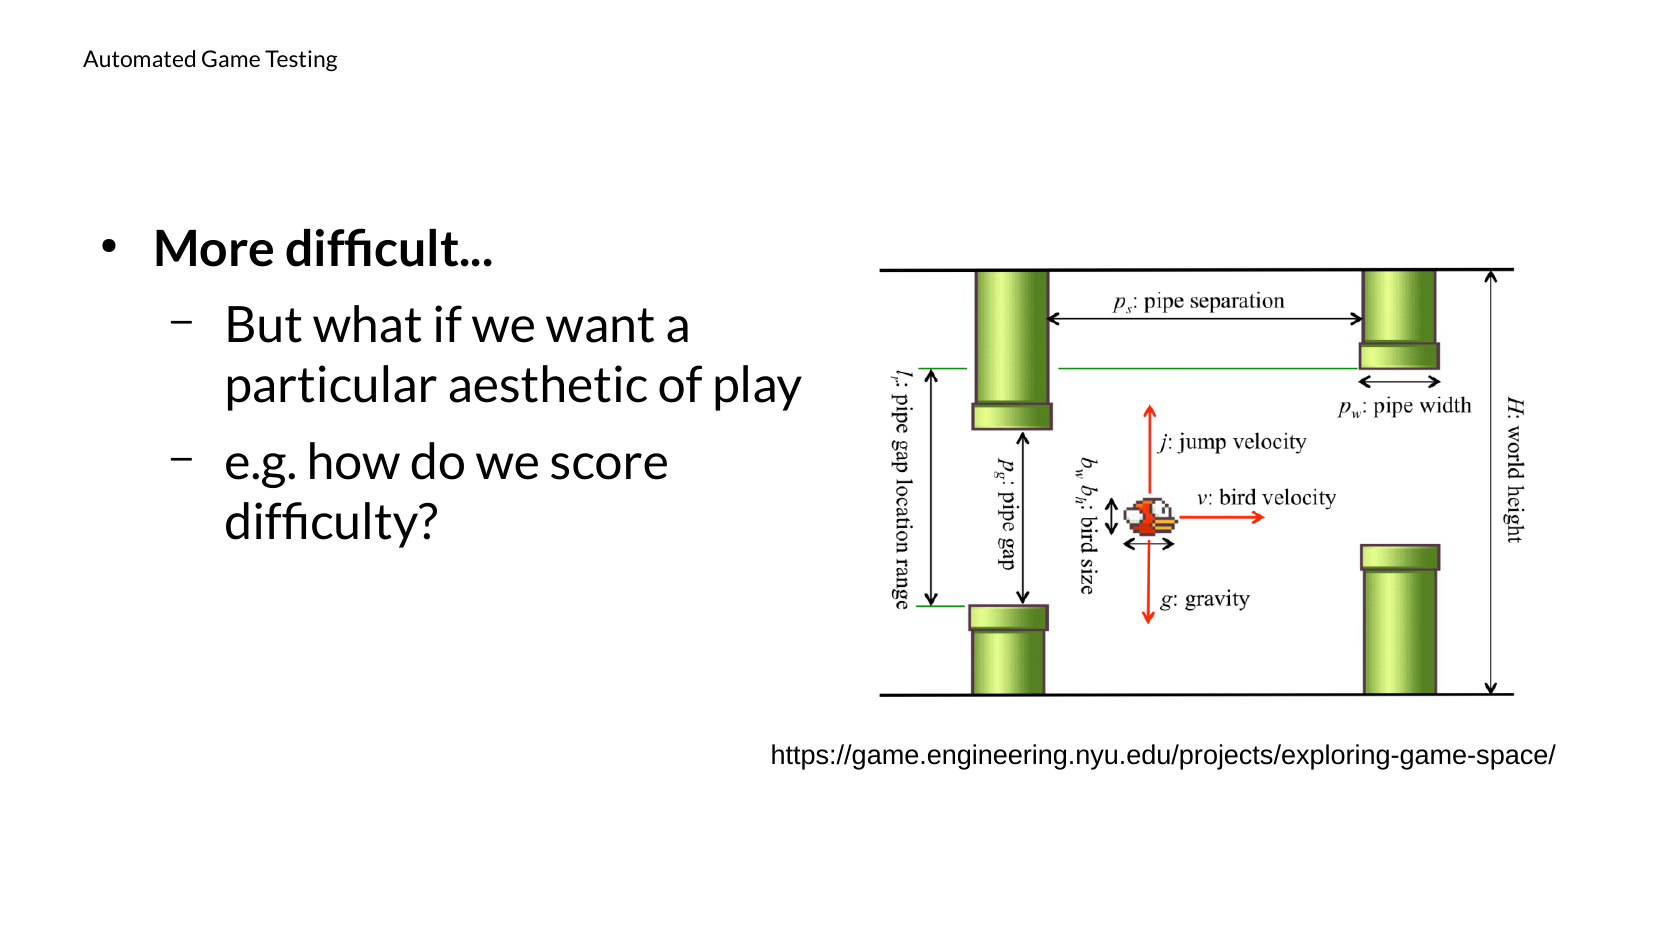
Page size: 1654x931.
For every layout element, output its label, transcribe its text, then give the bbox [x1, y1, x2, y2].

title Automated Game Testing [83, 0, 1571, 119]
list More difficult... But what if we want a particular aesthetic of play e.g. how do we score difficulty? [82, 217, 809, 839]
picture [874, 252, 1536, 709]
text_box https://game.engineering.nyu.edu/projects/exploring-game-space/ [755, 732, 1595, 780]
